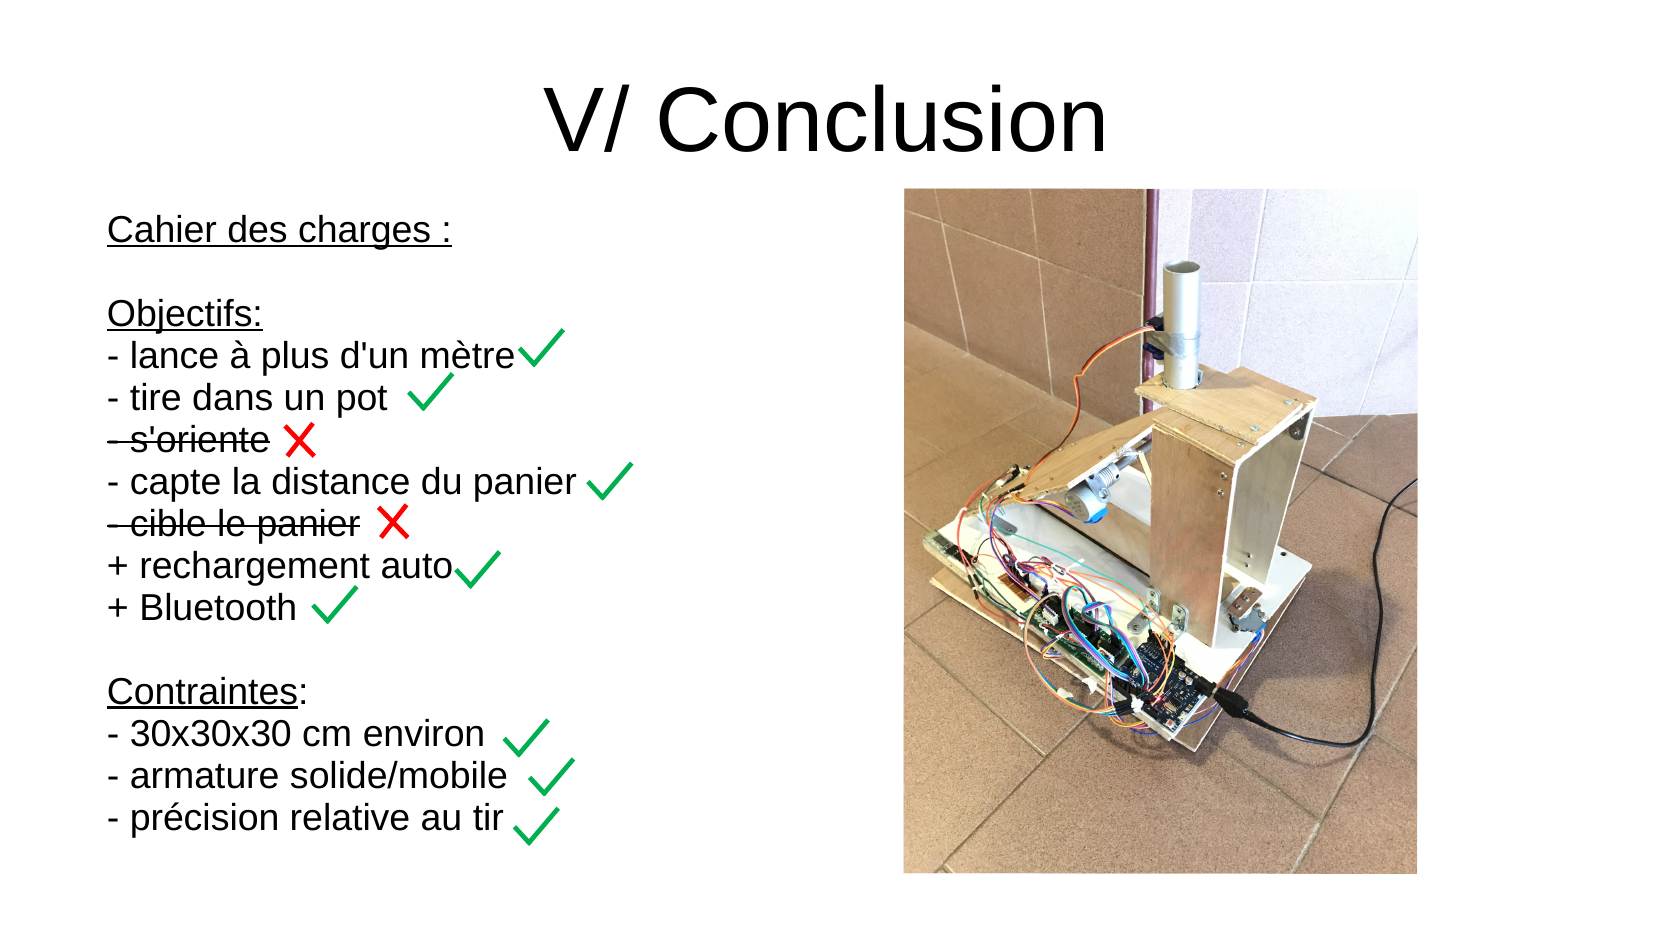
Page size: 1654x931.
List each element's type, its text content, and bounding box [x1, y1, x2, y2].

title V/ Conclusion [82, 37, 1571, 193]
text_box Cahier des charges : Objectifs: - lance à plus d'un mètre - tire dans un pot - s'oriente - capte la distance du panier - cible le panier + rechargement auto + Bluetooth Contraintes: - 30x30x30 cm environ - armature solide/mobile - précision relative au tir [92, 201, 598, 870]
picture [903, 188, 1418, 875]
